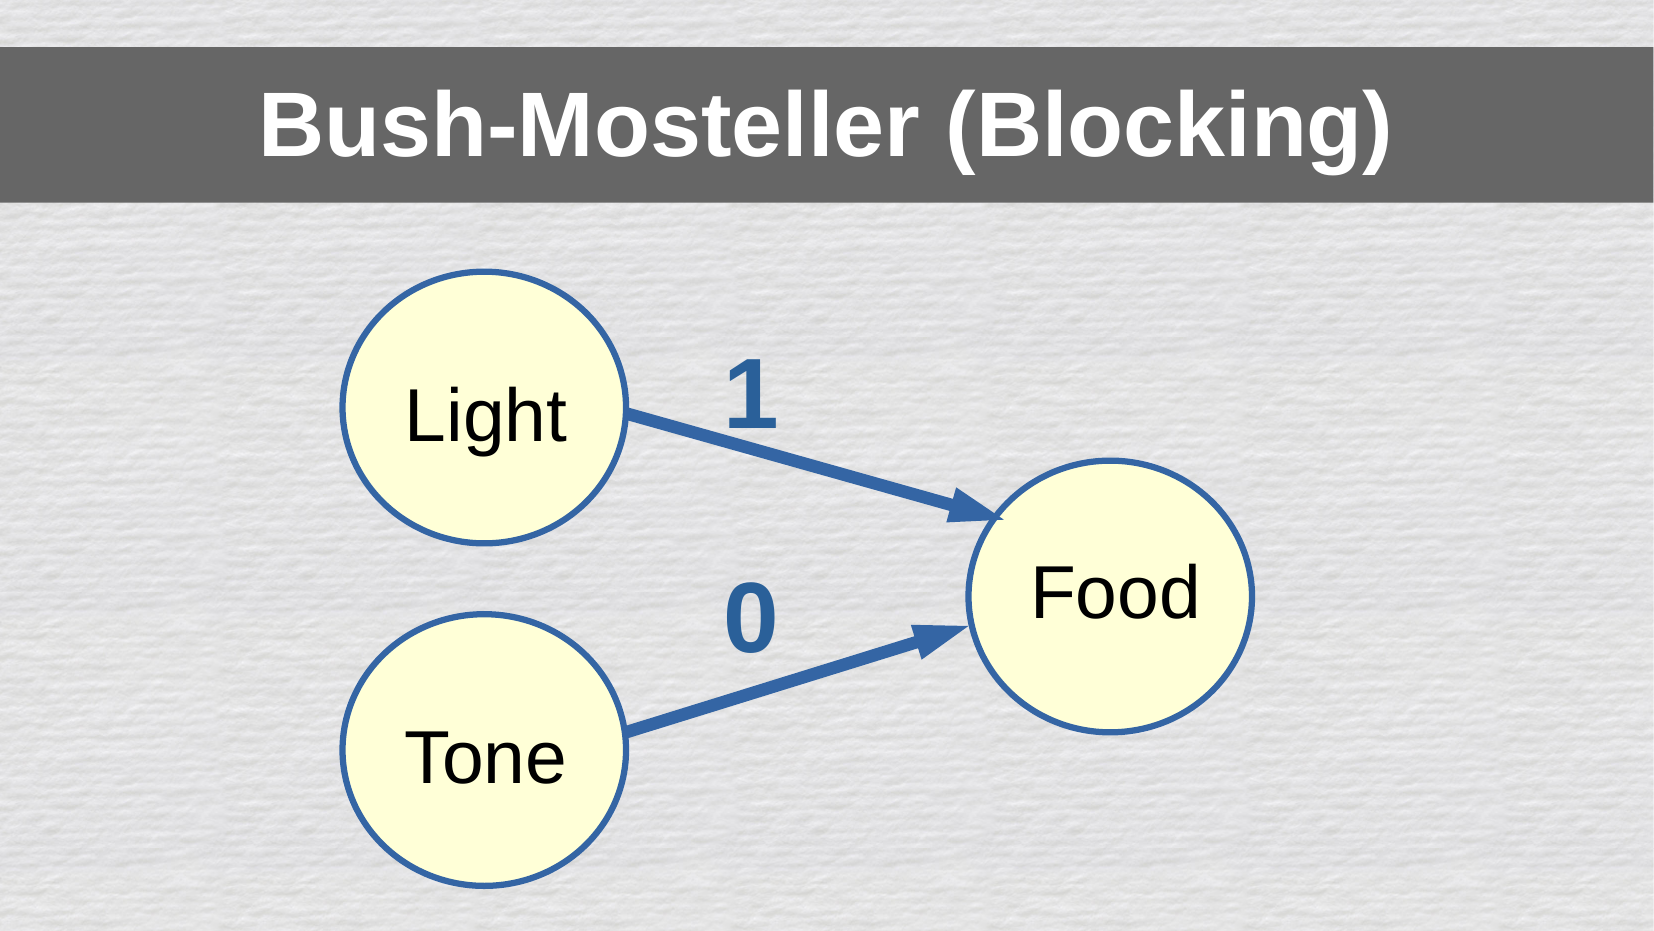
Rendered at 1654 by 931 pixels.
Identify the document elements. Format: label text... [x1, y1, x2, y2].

text_box [342, 614, 627, 886]
text_box [342, 271, 627, 544]
text_box 0 [708, 555, 839, 721]
text_box Food [1015, 543, 1217, 647]
text_box Light [389, 366, 591, 469]
text_box [968, 460, 1253, 733]
text_box Tone [389, 708, 591, 812]
text_box 1 [708, 330, 969, 473]
picture [0, 0, 1654, 47]
picture [0, 203, 1654, 931]
title Bush-Mosteller (Blocking) [0, 47, 1654, 203]
